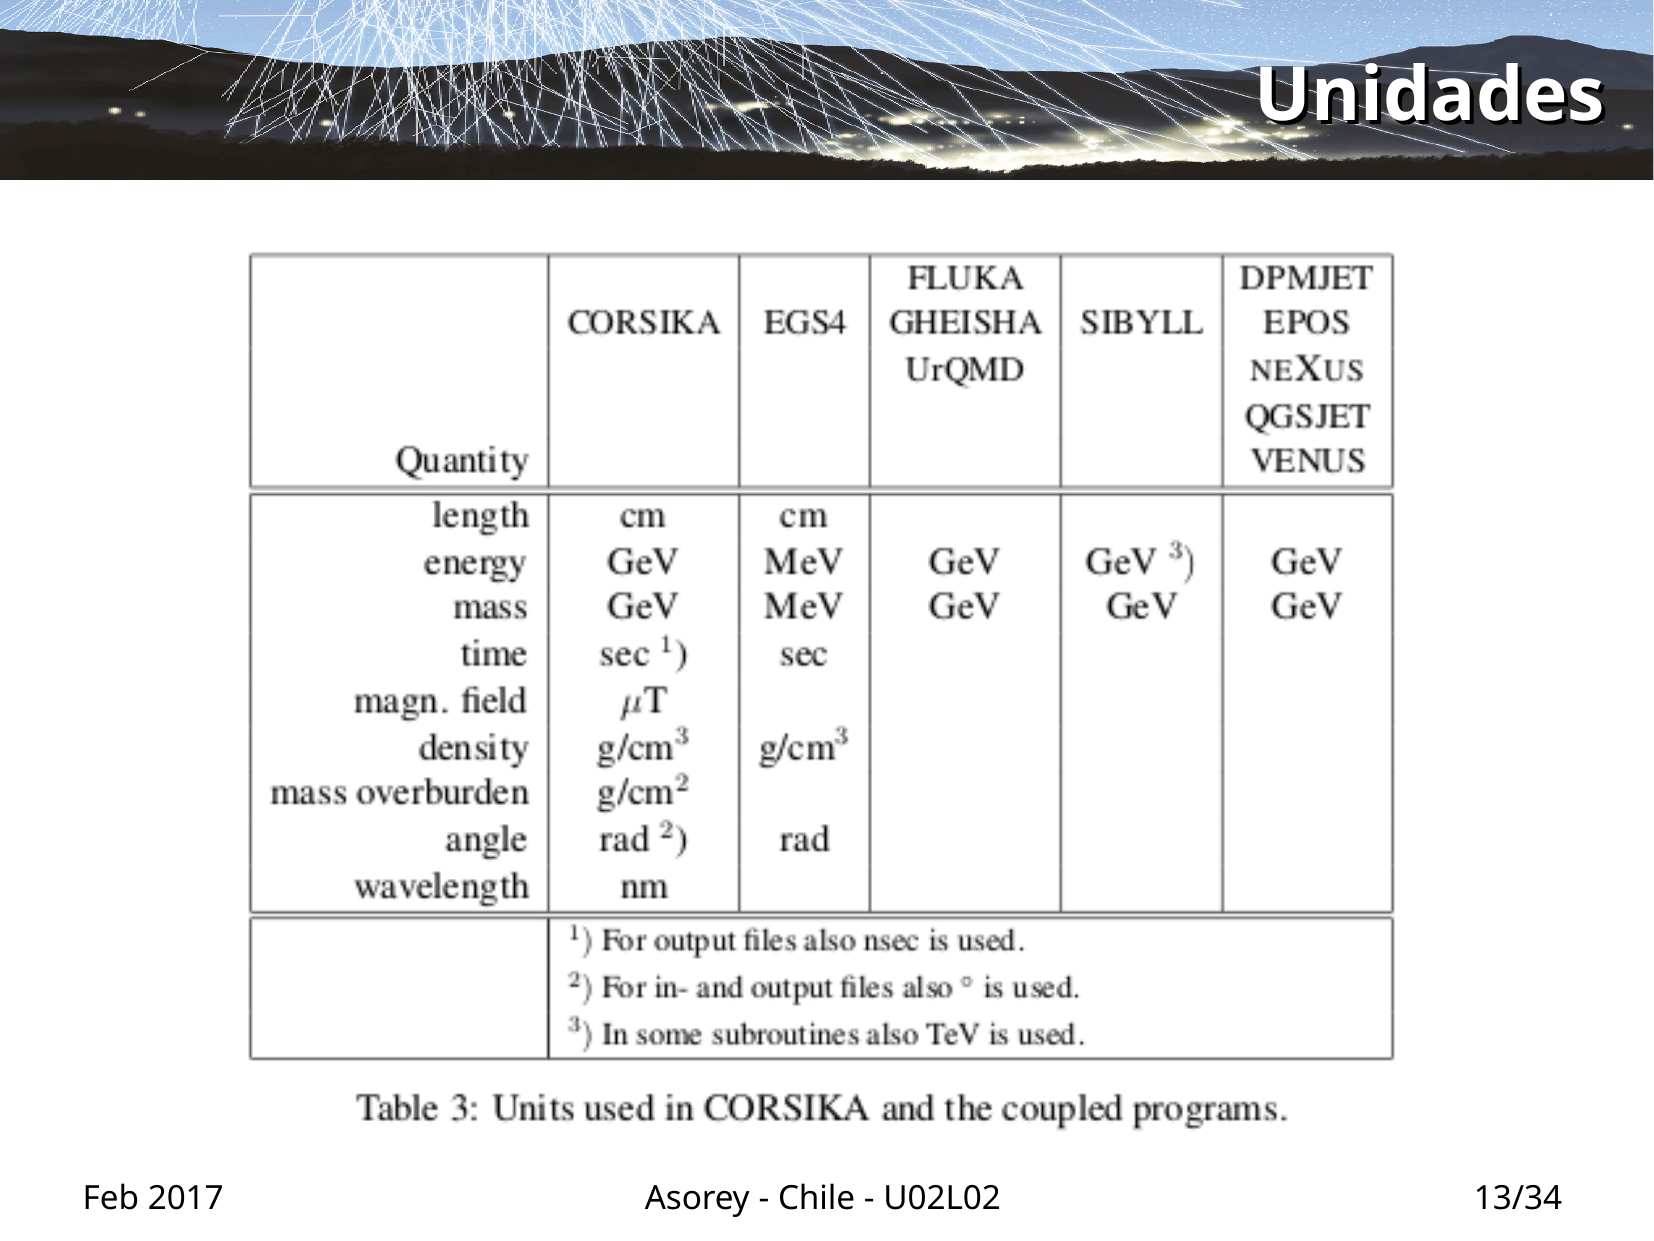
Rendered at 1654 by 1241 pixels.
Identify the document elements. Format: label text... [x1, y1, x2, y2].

picture [216, 209, 1434, 1156]
picture [0, 0, 1654, 180]
title Unidades [45, 15, 1606, 166]
